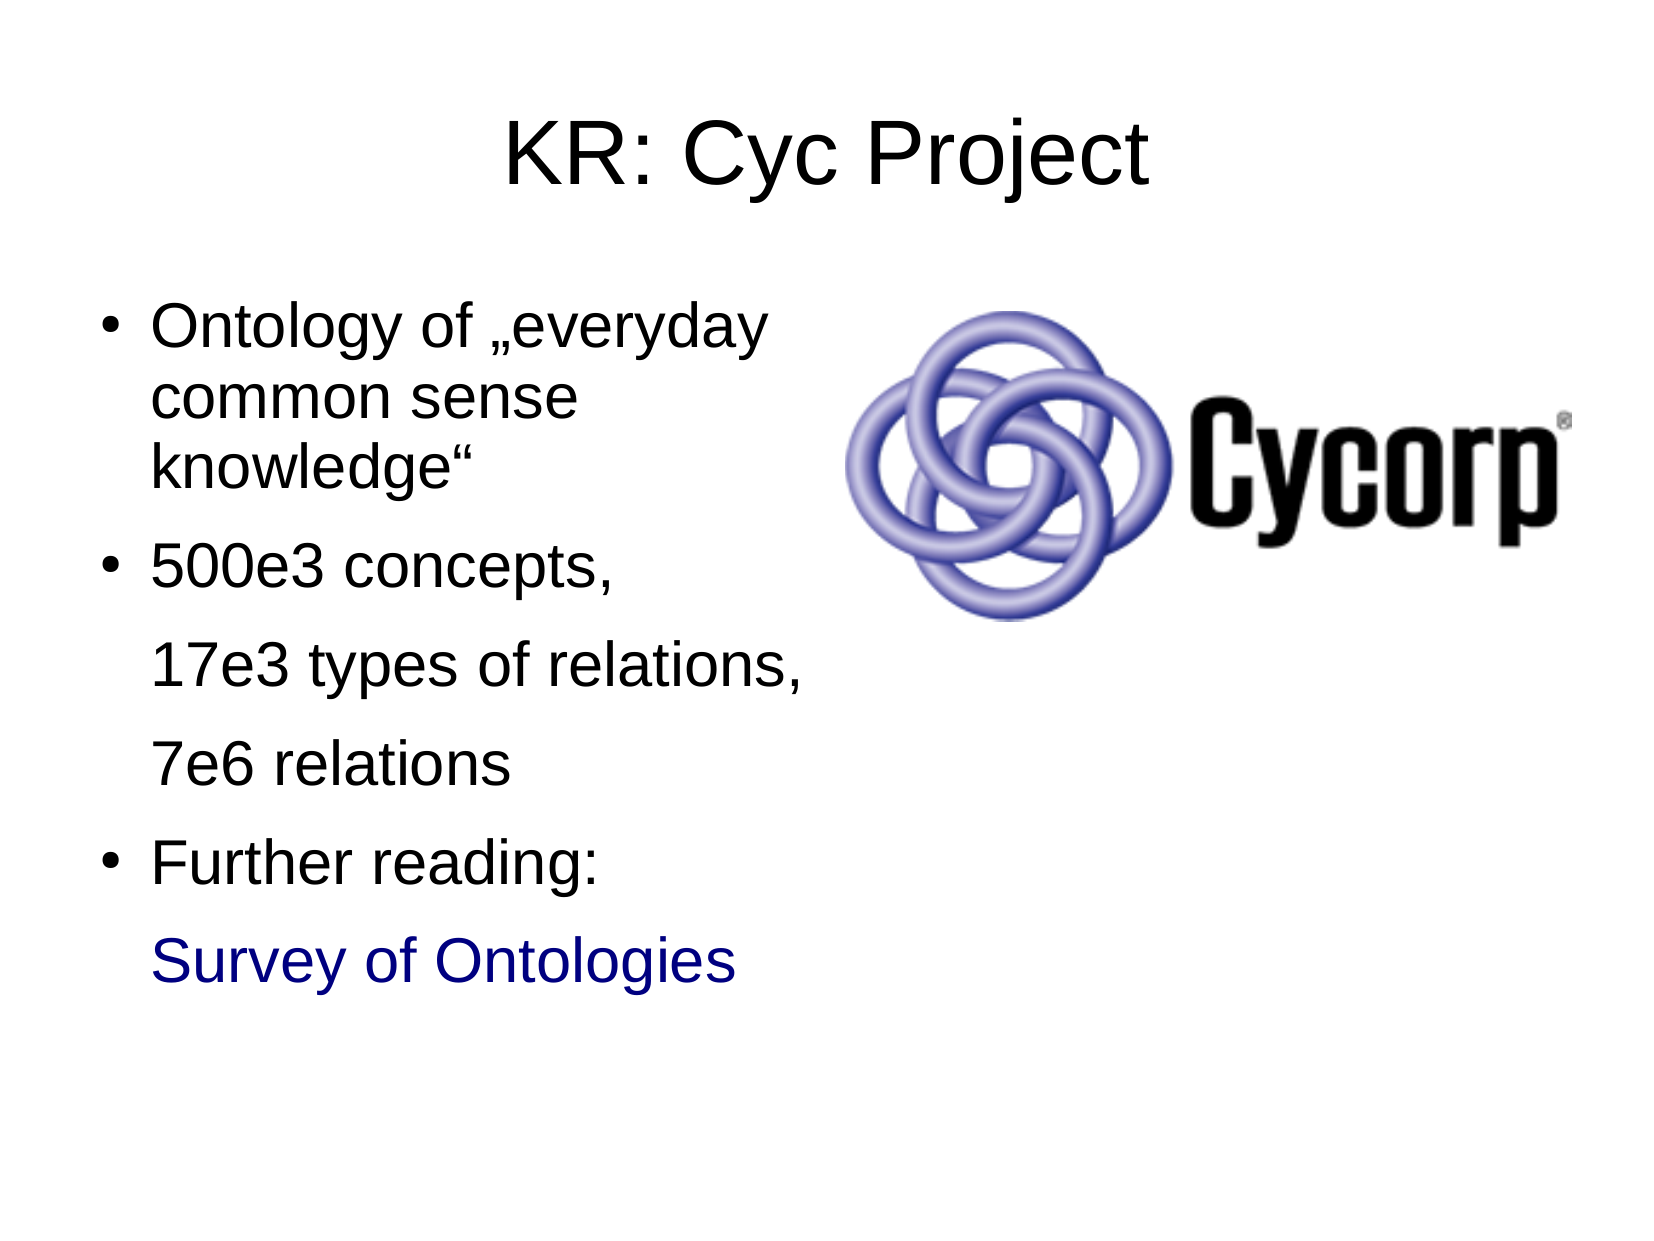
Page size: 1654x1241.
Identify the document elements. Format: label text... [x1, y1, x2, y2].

picture [845, 311, 1572, 622]
list Ontology of „everyday common sense knowledge“ 500e3 concepts, 17e3 types of relations, 7e6 relations Further reading: Survey of Ontologies [82, 290, 809, 1010]
title KR: Cyc Project [82, 49, 1571, 257]
